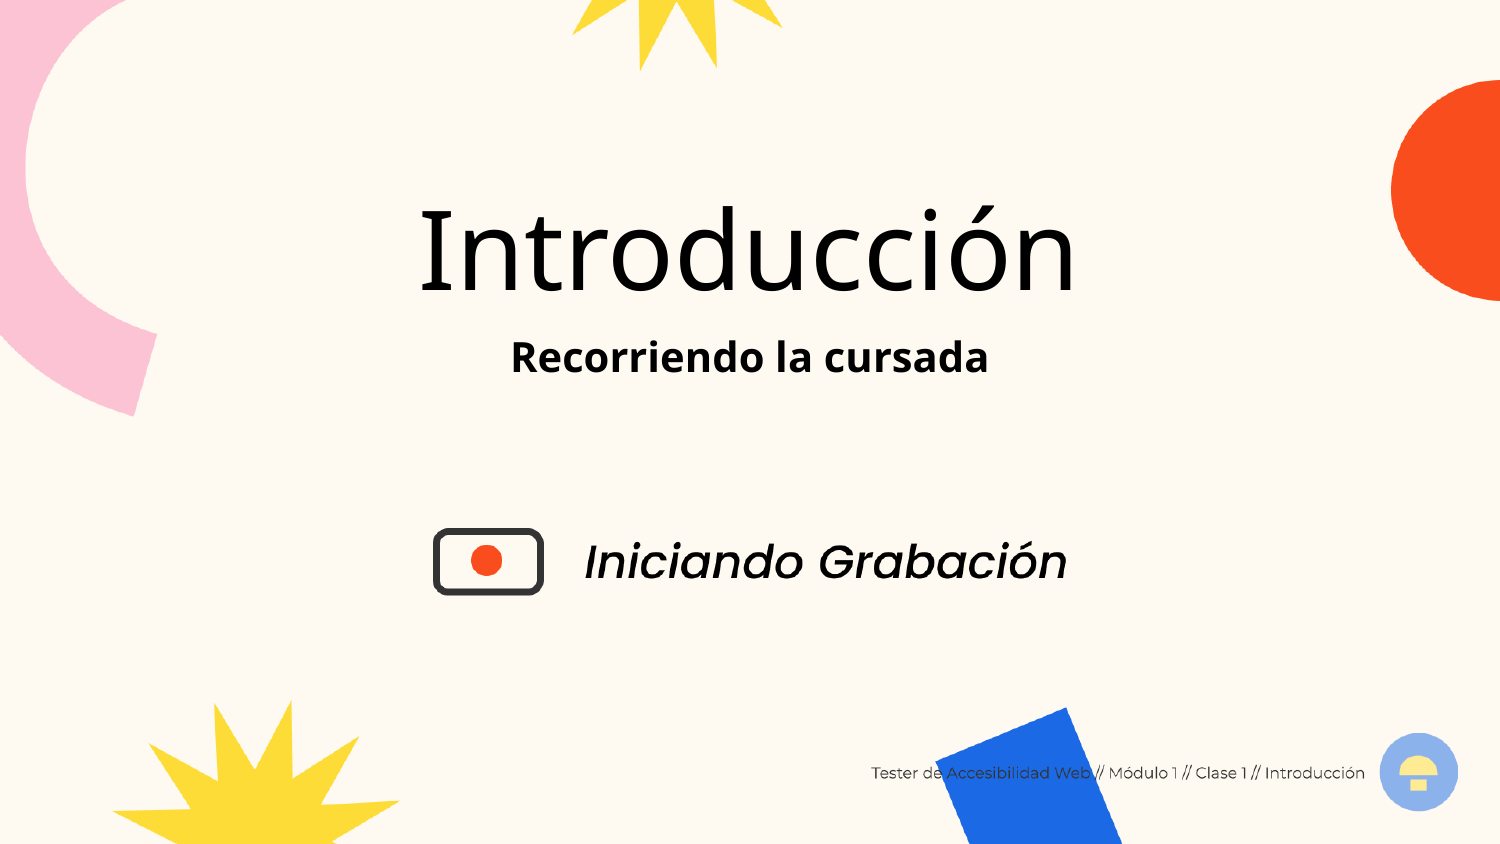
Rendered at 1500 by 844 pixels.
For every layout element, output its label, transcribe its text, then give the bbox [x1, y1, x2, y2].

text_box Introducción [336, 164, 1164, 315]
text_box Recorriendo la cursada [307, 315, 1193, 397]
picture [0, 0, 1500, 844]
